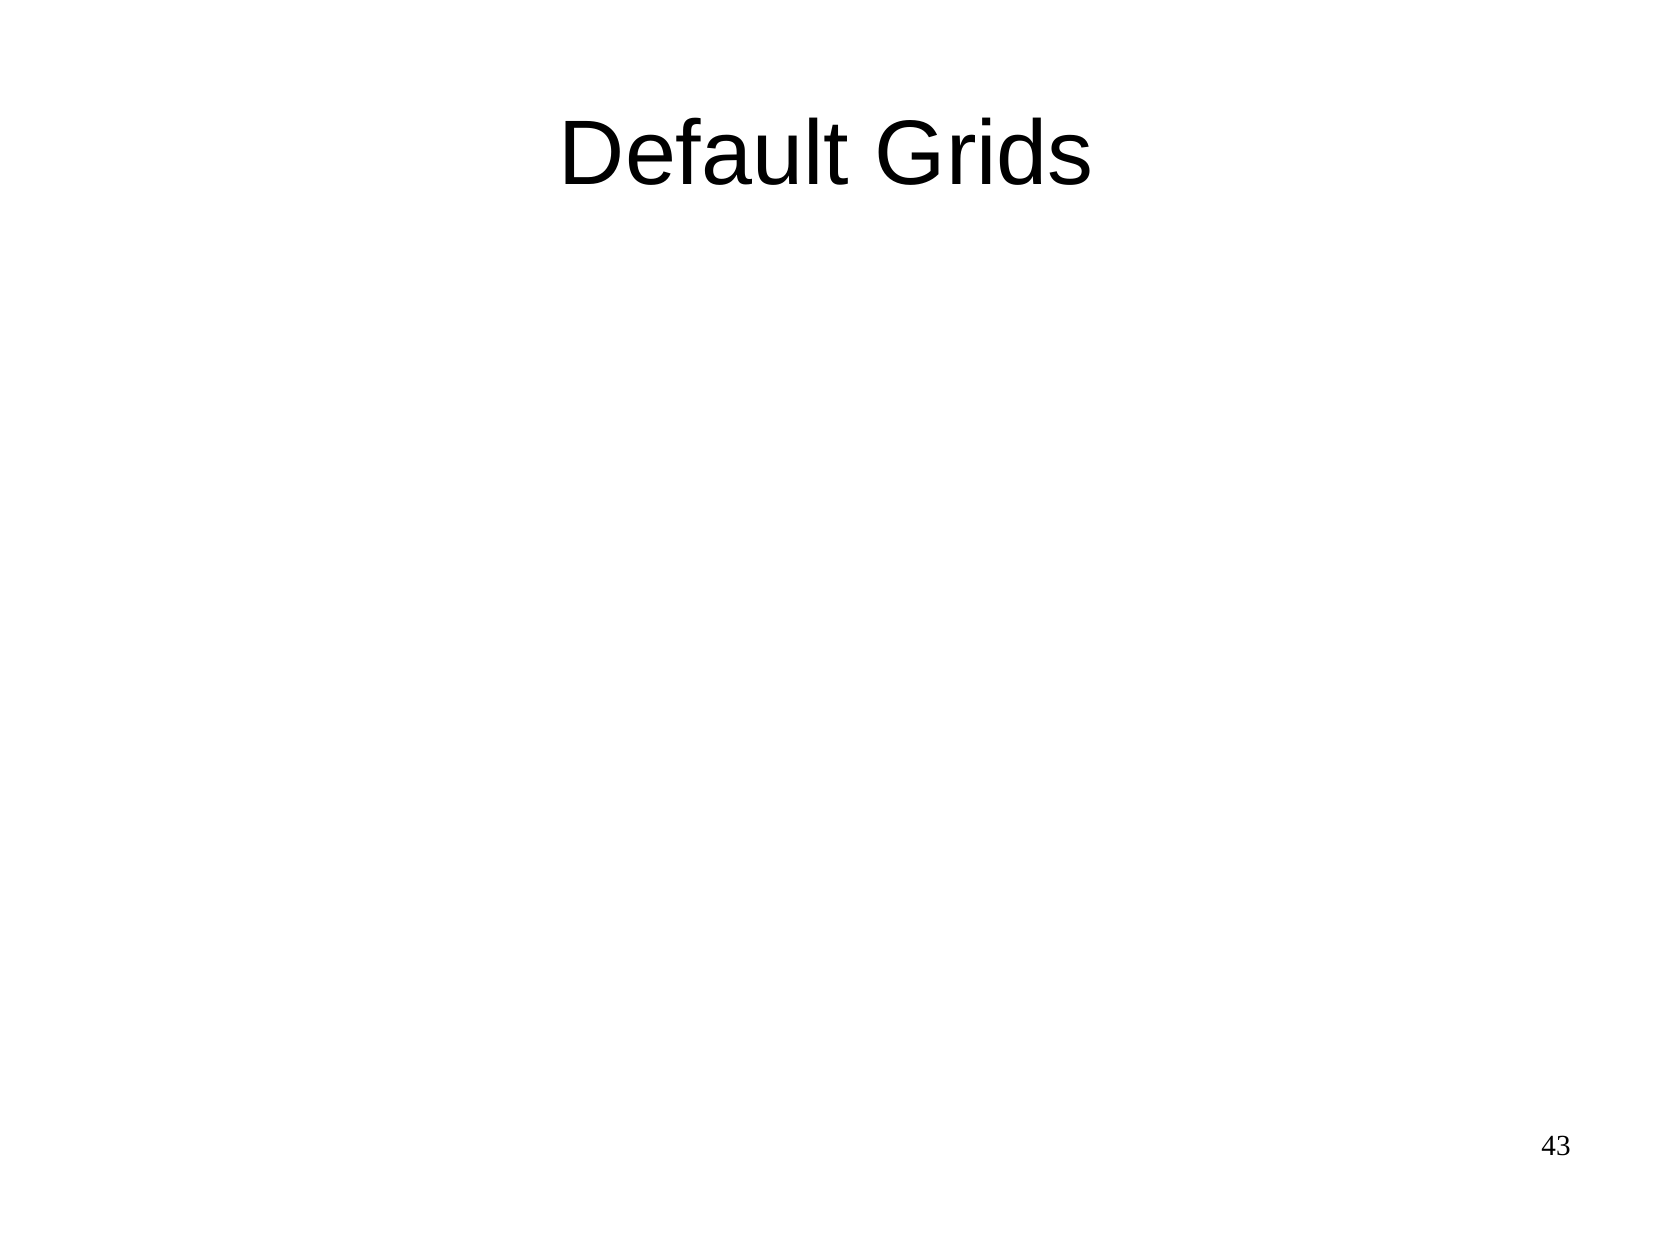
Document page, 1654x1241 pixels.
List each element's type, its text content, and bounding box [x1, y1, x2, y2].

title Default Grids [82, 49, 1571, 257]
